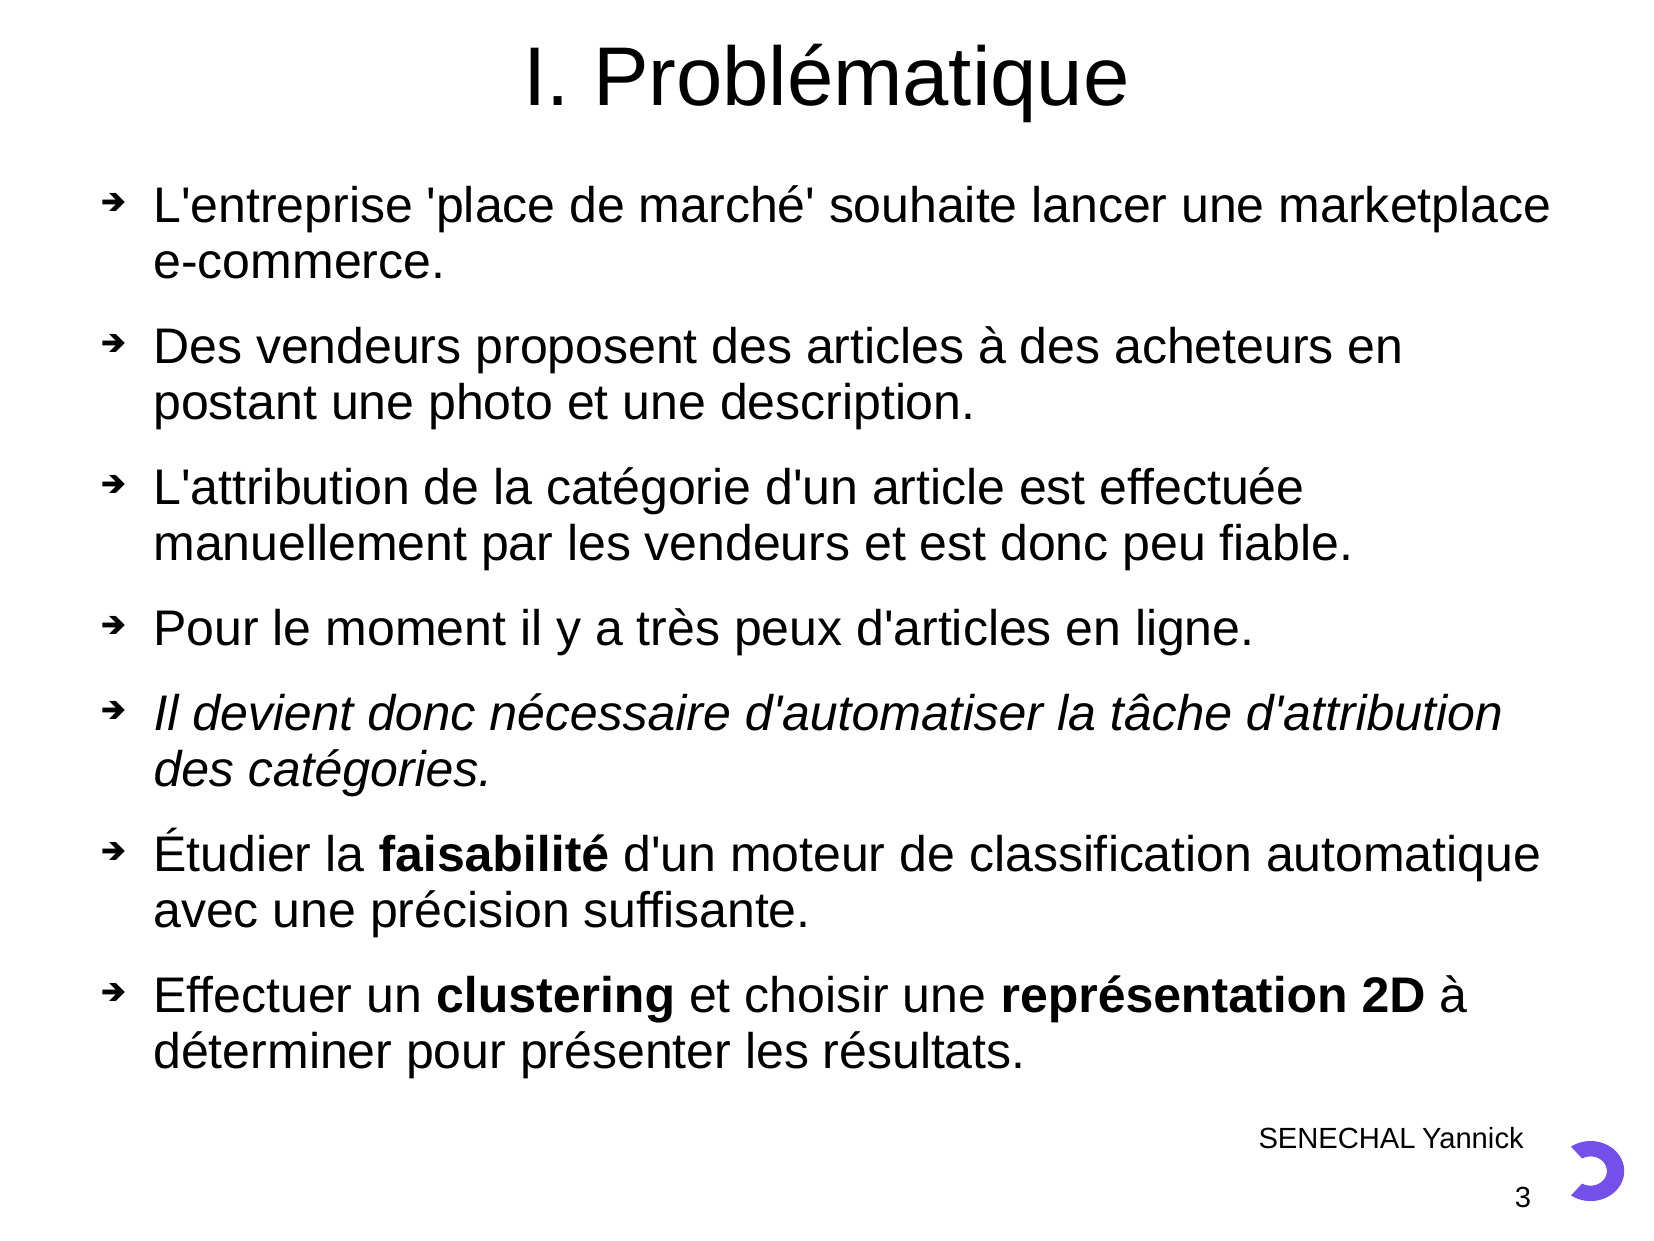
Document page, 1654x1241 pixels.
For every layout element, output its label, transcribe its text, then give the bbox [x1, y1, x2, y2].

title I. Problématique [82, 23, 1571, 130]
picture [1539, 1125, 1642, 1217]
list L'entreprise 'place de marché' souhaite lancer une marketplace e-commerce. Des vendeurs proposent des articles à des acheteurs en postant une photo et une description. L'attribution de la catégorie d'un article est effectuée manuellement par les vendeurs et est donc peu fiable. Pour le moment il y a très peux d'articles en ligne. Il devient donc nécessaire d'automatiser la tâche d'attribution des catégories. Étudier la faisabilité d'un moteur de classification automatique avec une précision suffisante. Effectuer un clustering et choisir une représentation 2D à déterminer pour présenter les résultats. [82, 177, 1571, 1082]
